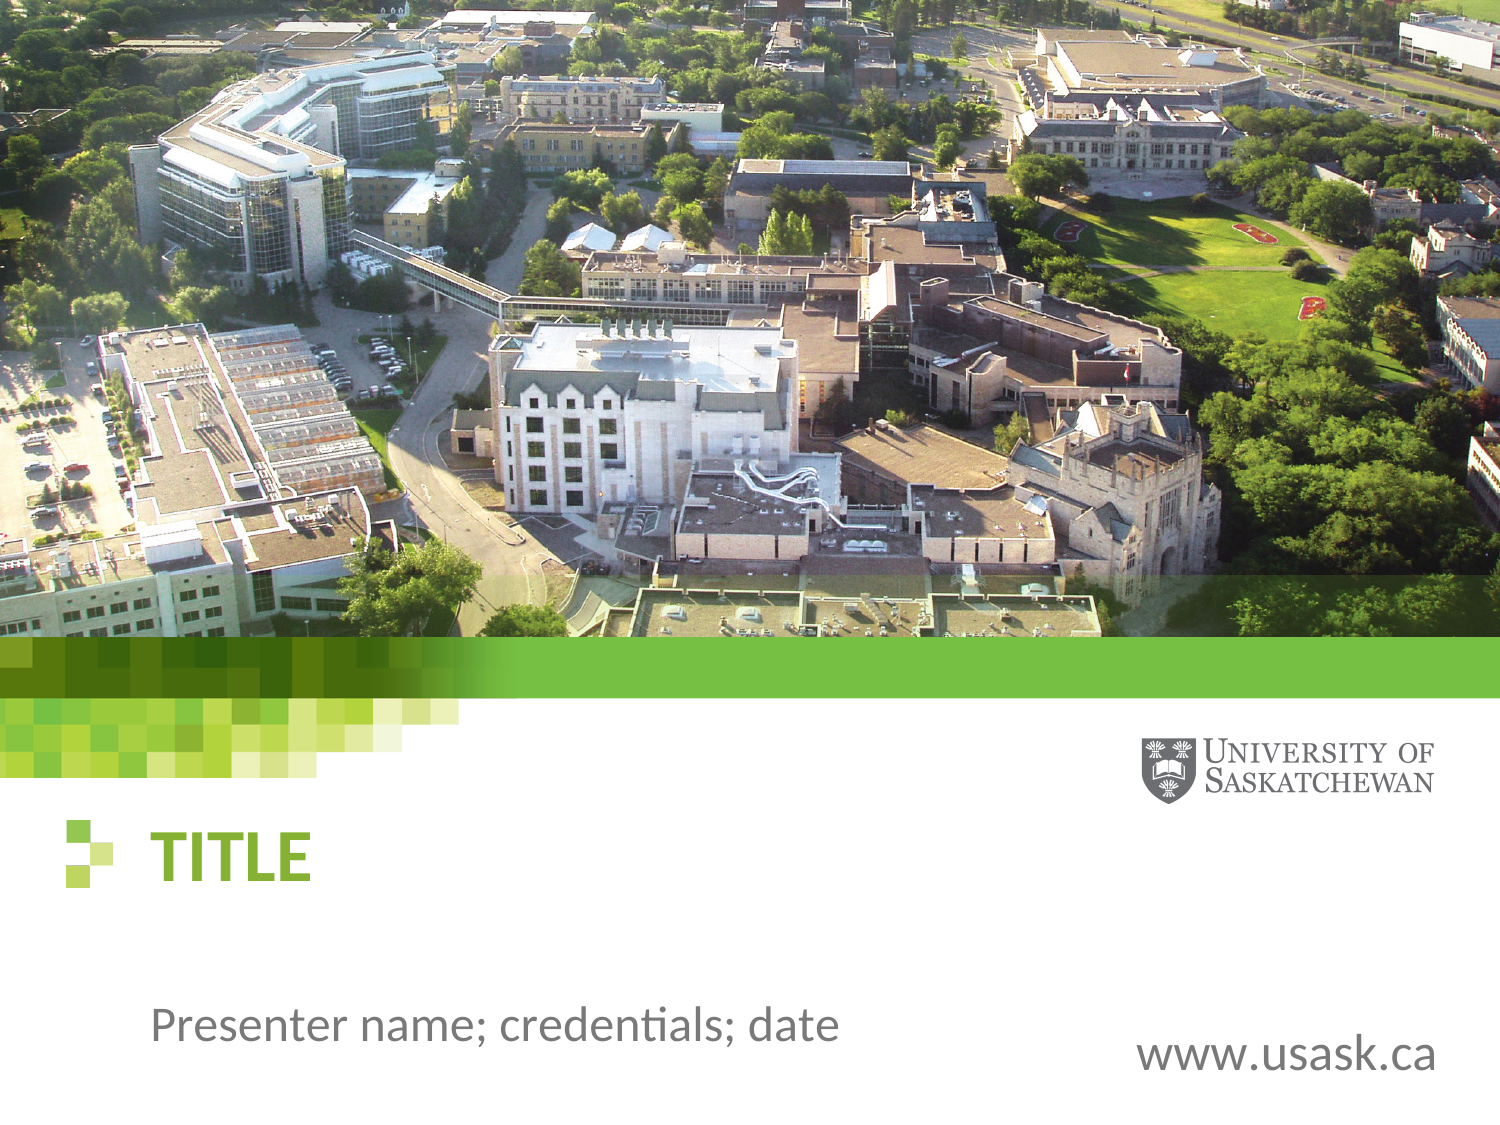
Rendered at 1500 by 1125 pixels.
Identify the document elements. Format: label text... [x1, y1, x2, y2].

picture [0, 0, 1500, 575]
picture [0, 638, 1500, 778]
text_box www.usask.ca [575, 999, 1453, 1101]
picture [66, 820, 113, 888]
text_box Presenter name; credentials; date [135, 983, 899, 1096]
text_box TITLE [135, 770, 1453, 933]
text_box [0, 575, 1500, 638]
